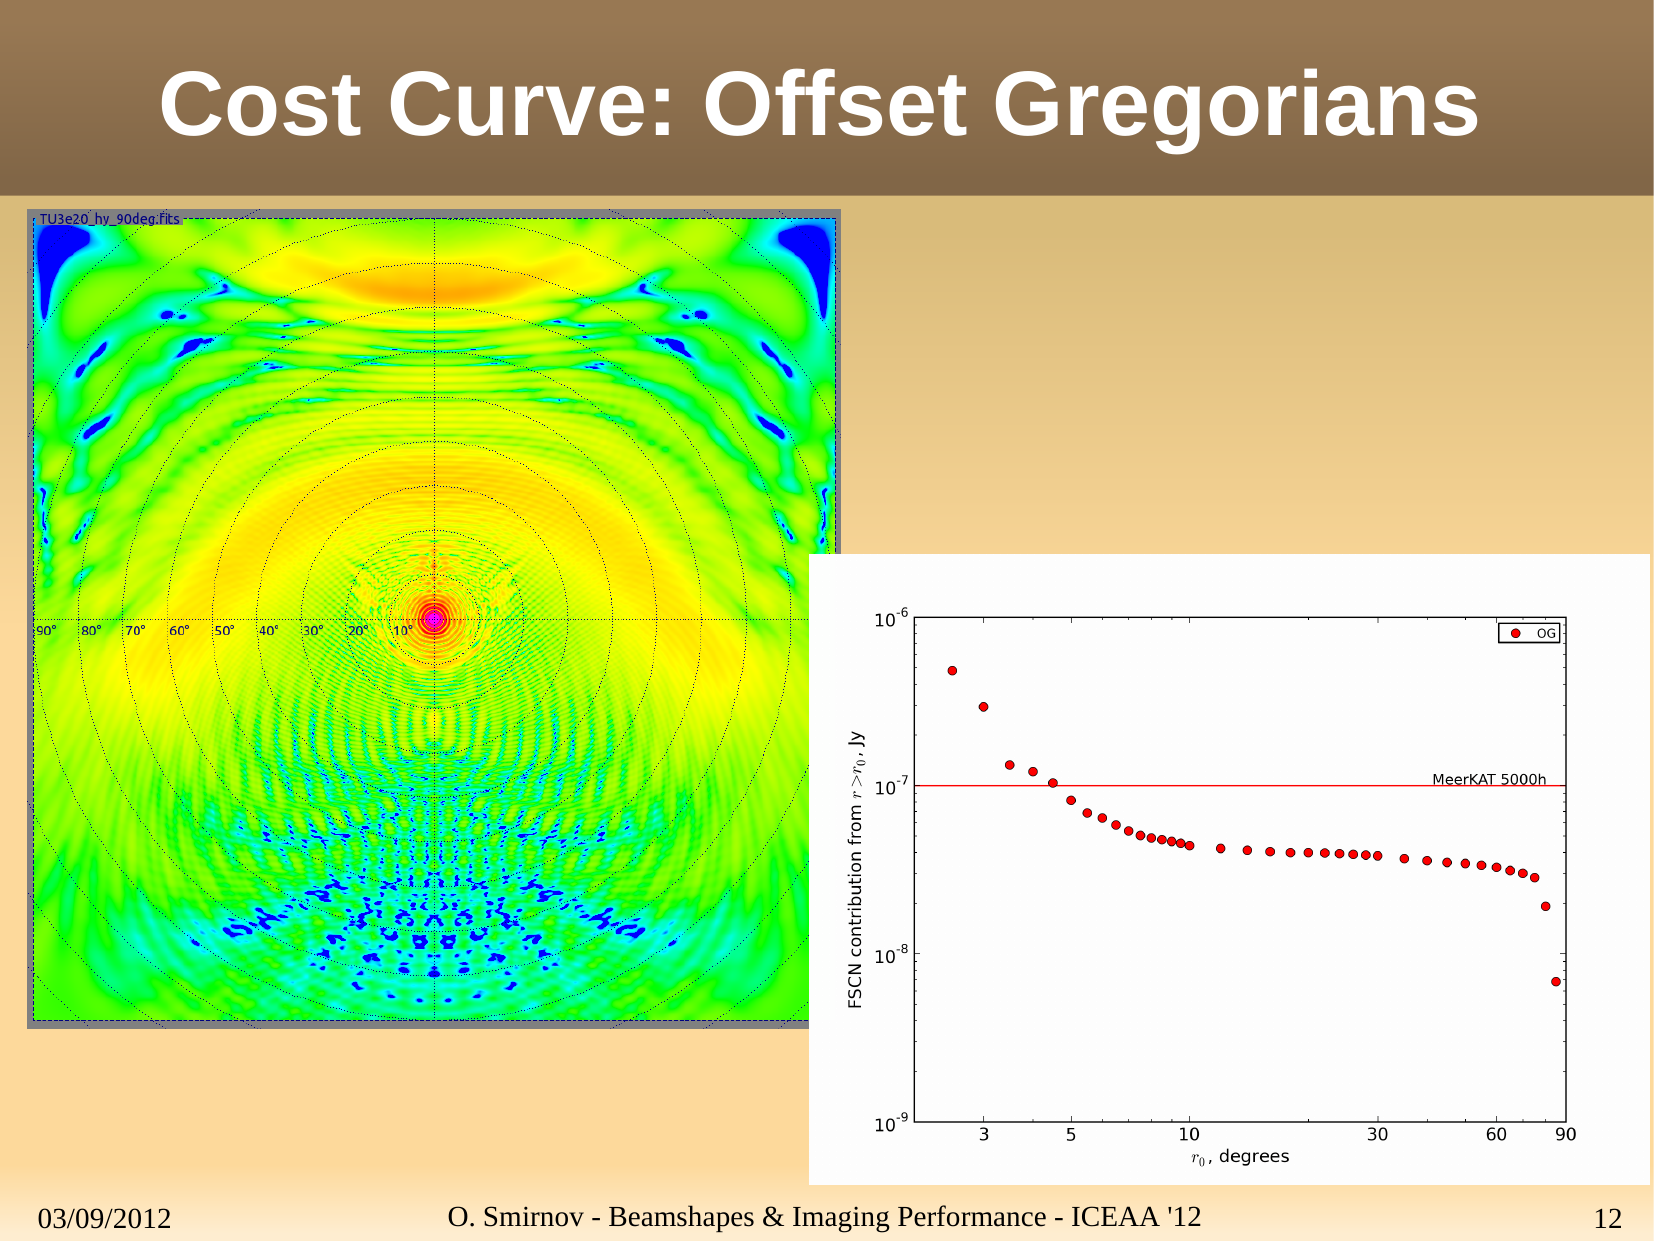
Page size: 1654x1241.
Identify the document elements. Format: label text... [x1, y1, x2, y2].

picture [0, 0, 1654, 1241]
title Cost Curve: Offset Gregorians [76, 0, 1565, 208]
